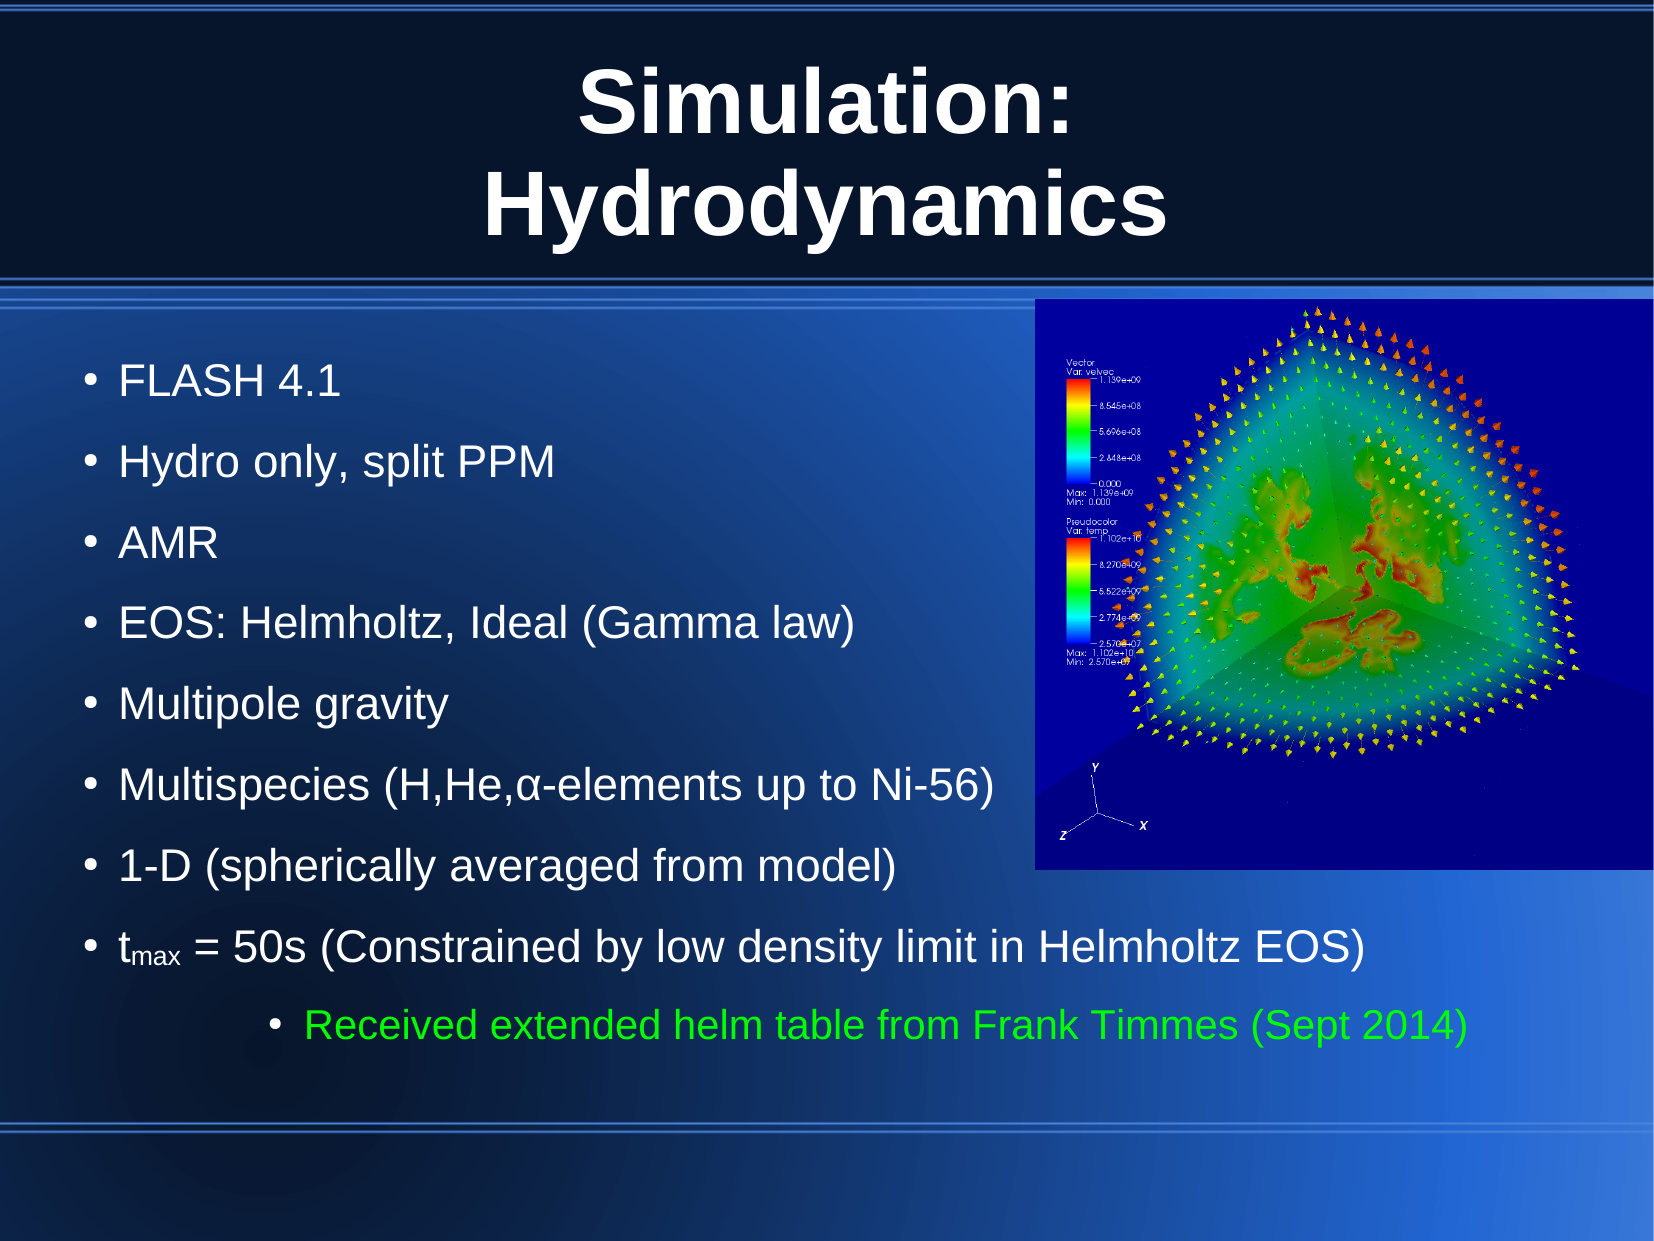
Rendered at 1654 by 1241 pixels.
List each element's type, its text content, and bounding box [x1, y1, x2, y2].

list FLASH 4.1 Hydro only, split PPM AMR EOS: Helmholtz, Ideal (Gamma law) Multipole gravity Multispecies (H,He,α-elements up to Ni-56) 1-D (spherically averaged from model) tmax = 50s (Constrained by low density limit in Helmholtz EOS) Received extended helm table from Frank Timmes (Sept 2014) [82, 355, 1571, 1174]
title Simulation: Hydrodynamics [82, 49, 1571, 257]
picture [0, 0, 1654, 1241]
